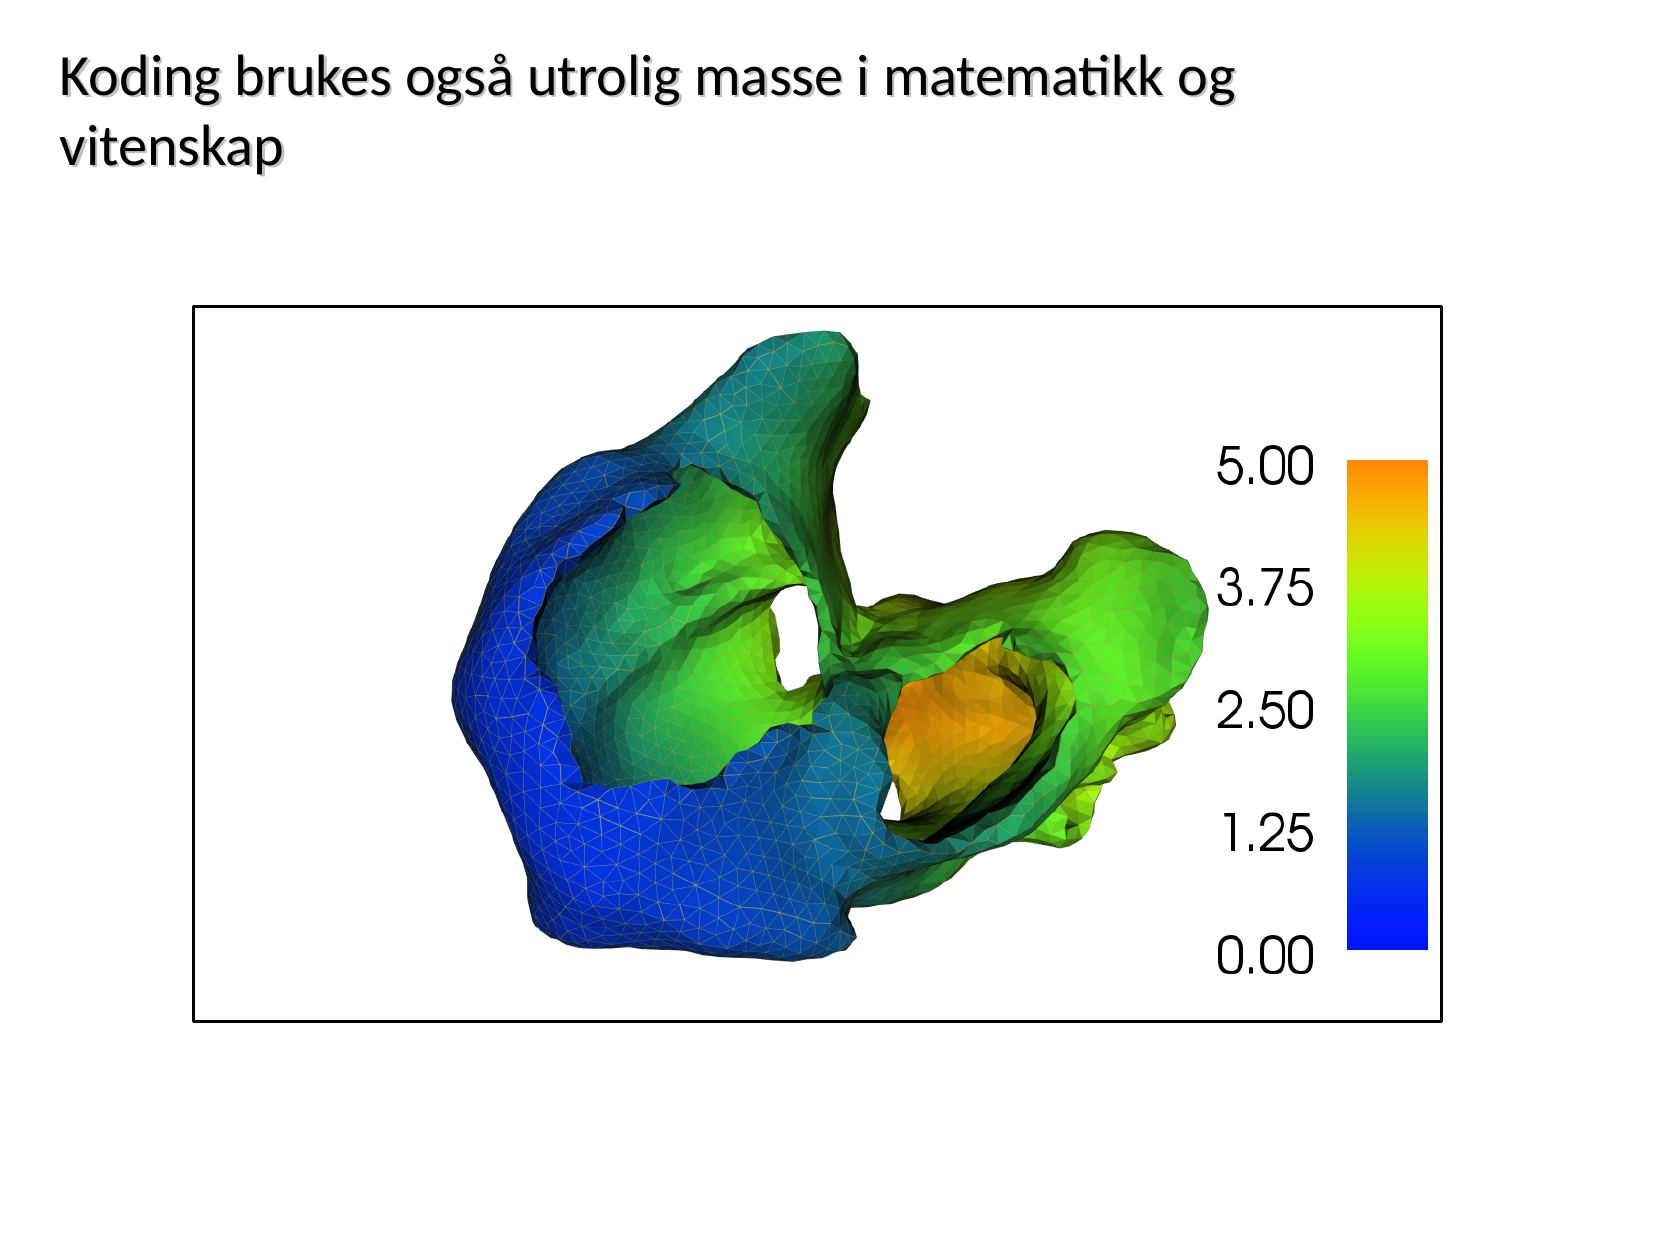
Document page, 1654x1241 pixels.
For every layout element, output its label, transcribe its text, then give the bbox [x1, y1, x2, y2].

picture [195, 307, 1441, 1021]
text_box Koding brukes også utrolig masse i matematikk og vitenskap [44, 29, 1485, 258]
